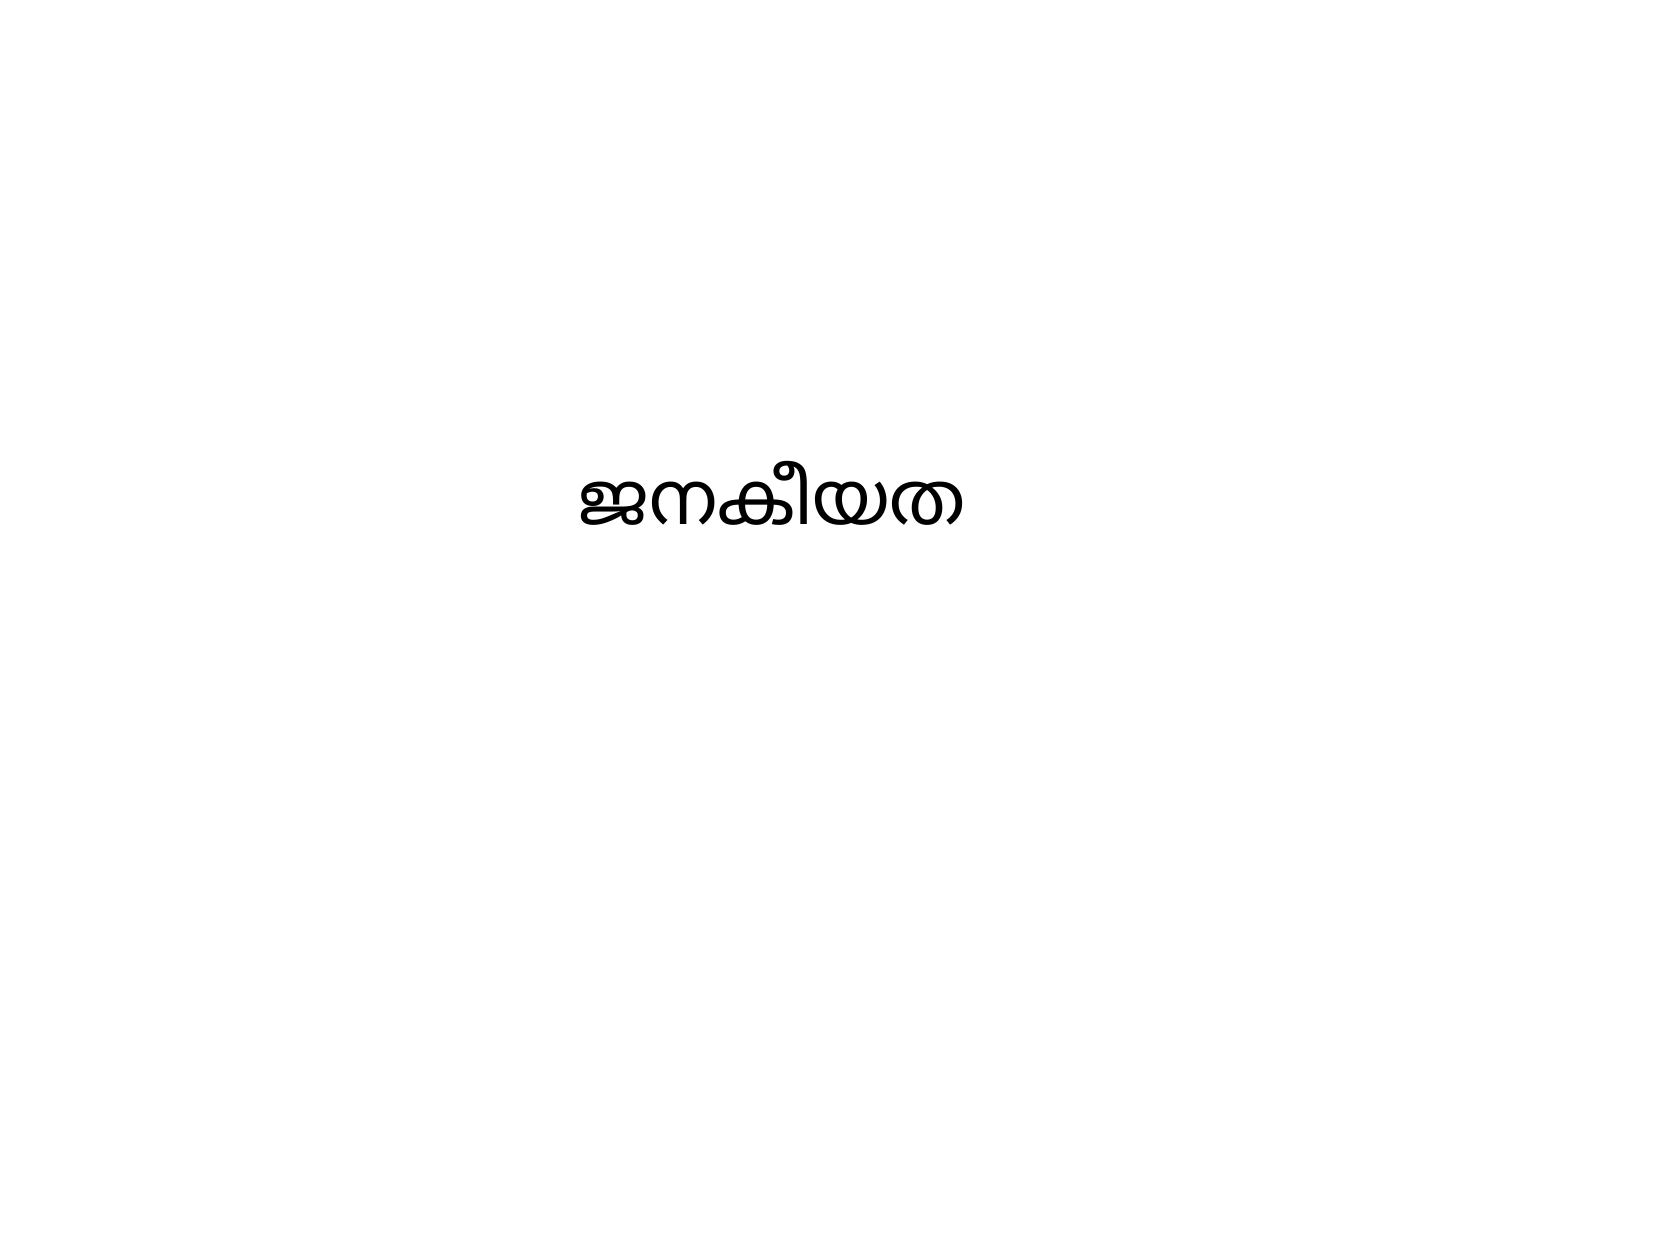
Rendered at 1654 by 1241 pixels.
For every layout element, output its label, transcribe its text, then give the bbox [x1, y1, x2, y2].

text_box ജനകീയത [150, 450, 1396, 585]
